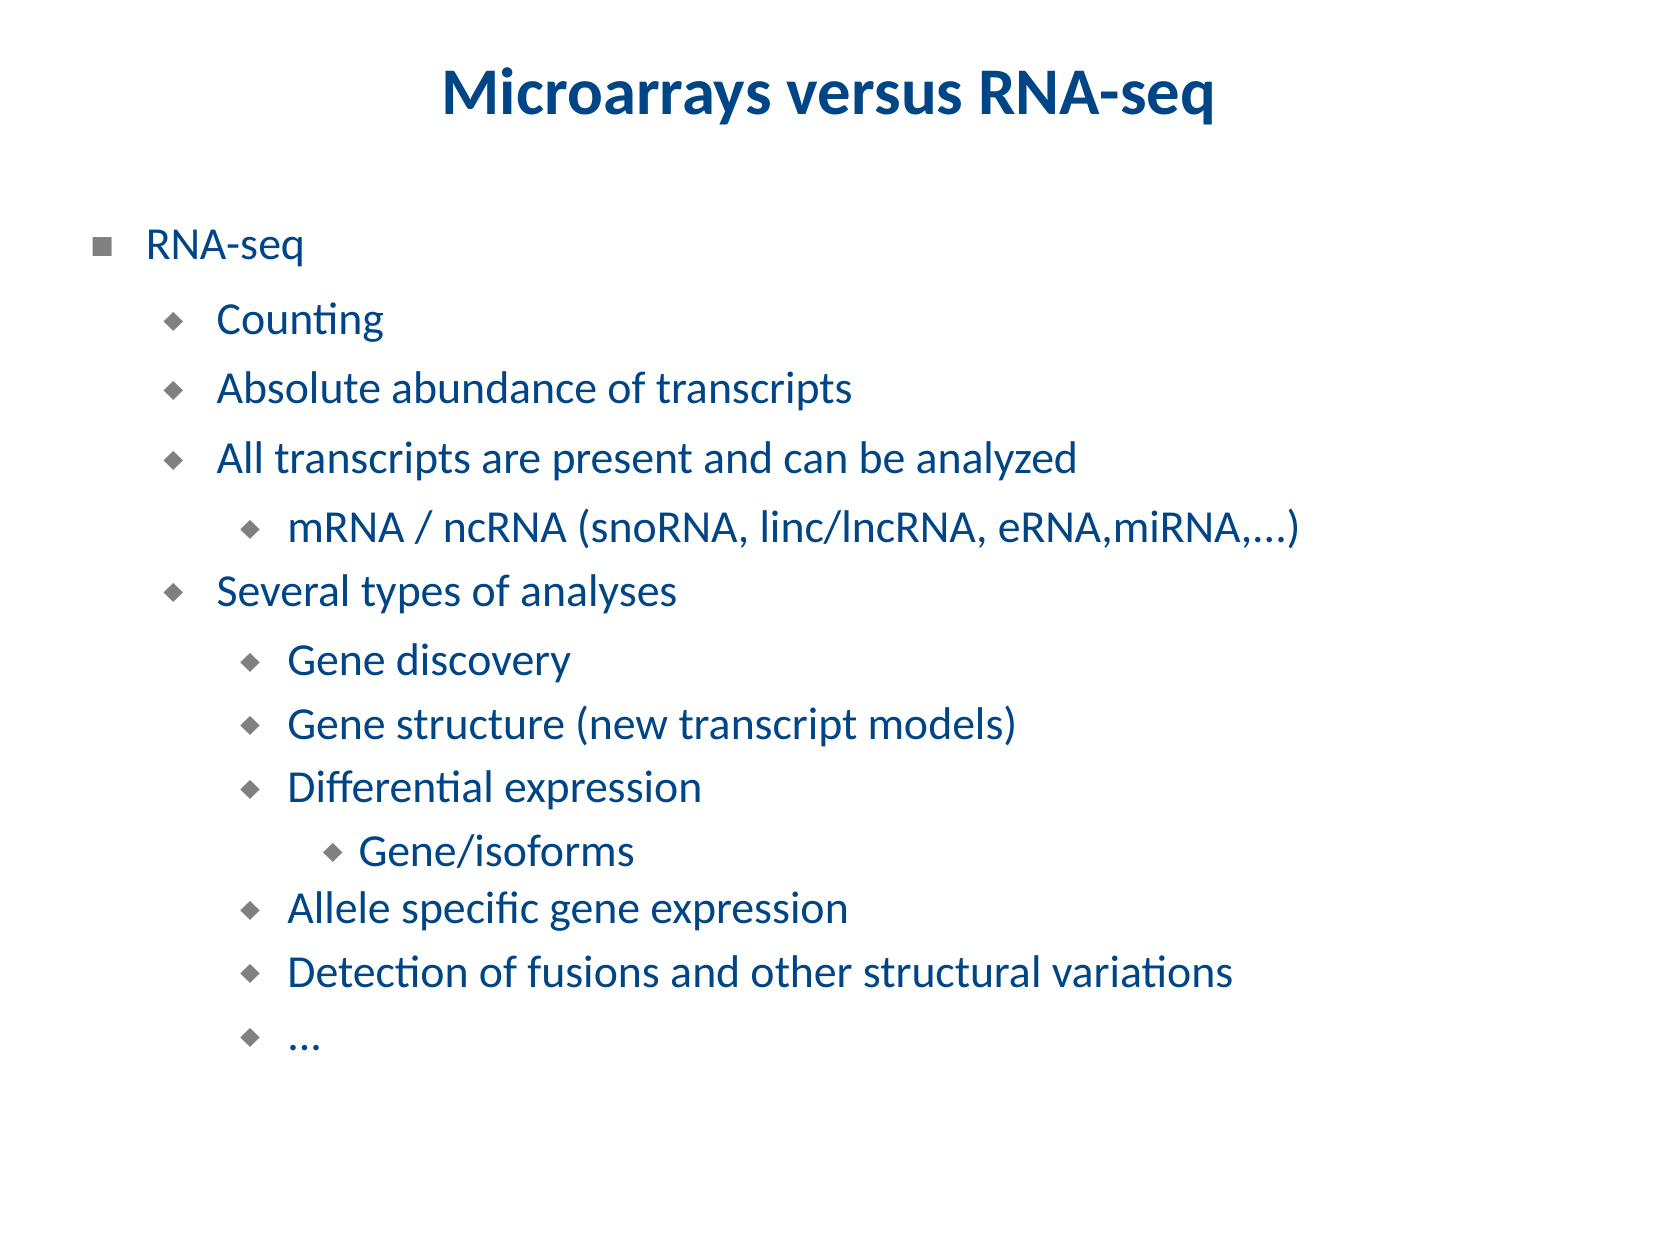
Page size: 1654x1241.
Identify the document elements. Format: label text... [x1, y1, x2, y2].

list RNA-seq Counting Absolute abundance of transcripts All transcripts are present and can be analyzed mRNA / ncRNA (snoRNA, linc/lncRNA, eRNA,miRNA,...) Several types of analyses Gene discovery Gene structure (new transcript models) Differential expression Gene/isoforms Allele specific gene expression Detection of fusions and other structural variations ... [75, 225, 1564, 1241]
title Microarrays versus RNA-seq [85, 18, 1574, 177]
